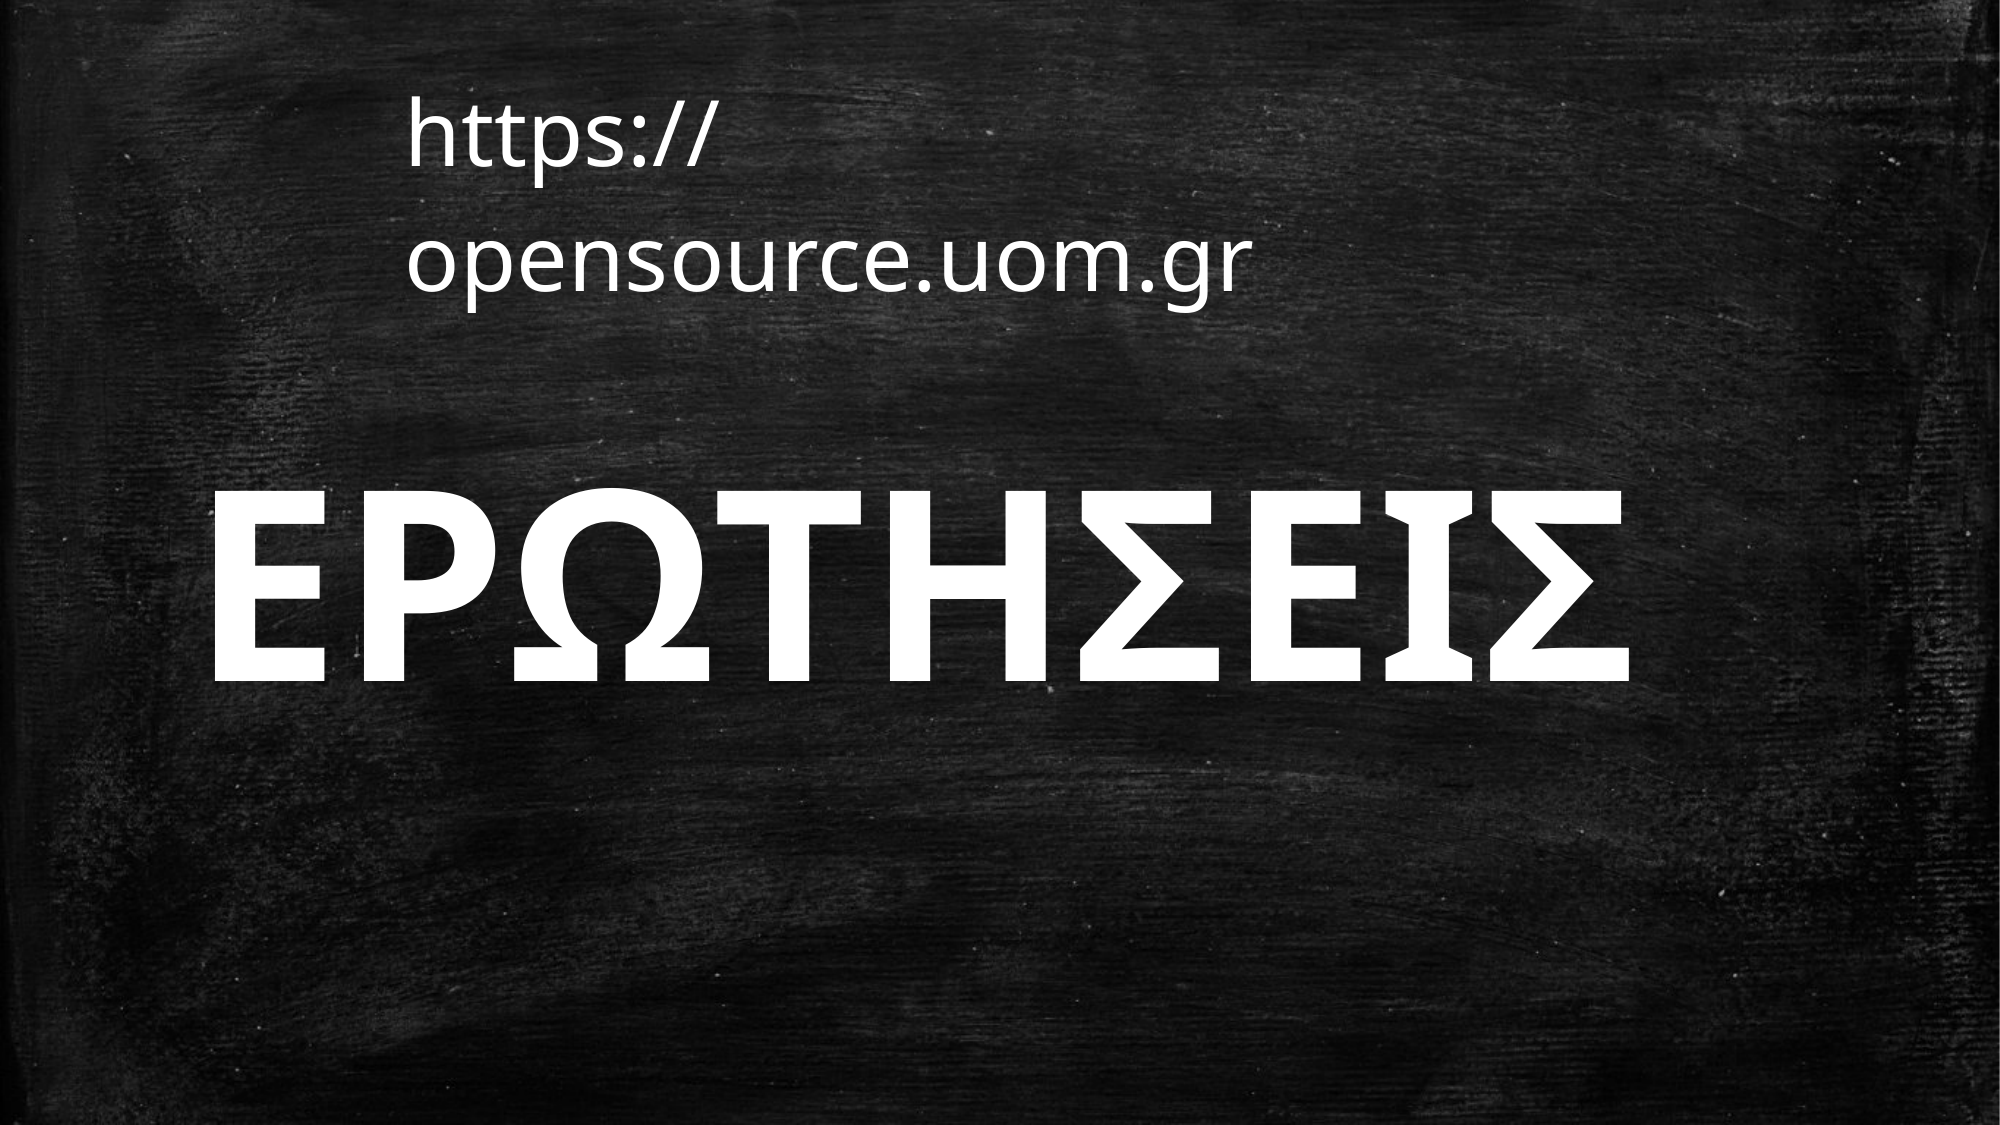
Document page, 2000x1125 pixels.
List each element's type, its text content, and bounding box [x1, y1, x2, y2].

text_box ΕΡΩΤΗΣΕΙΣ [177, 389, 1859, 776]
text_box https://opensource.uom.gr [389, 61, 1548, 308]
picture [0, 0, 2000, 1125]
